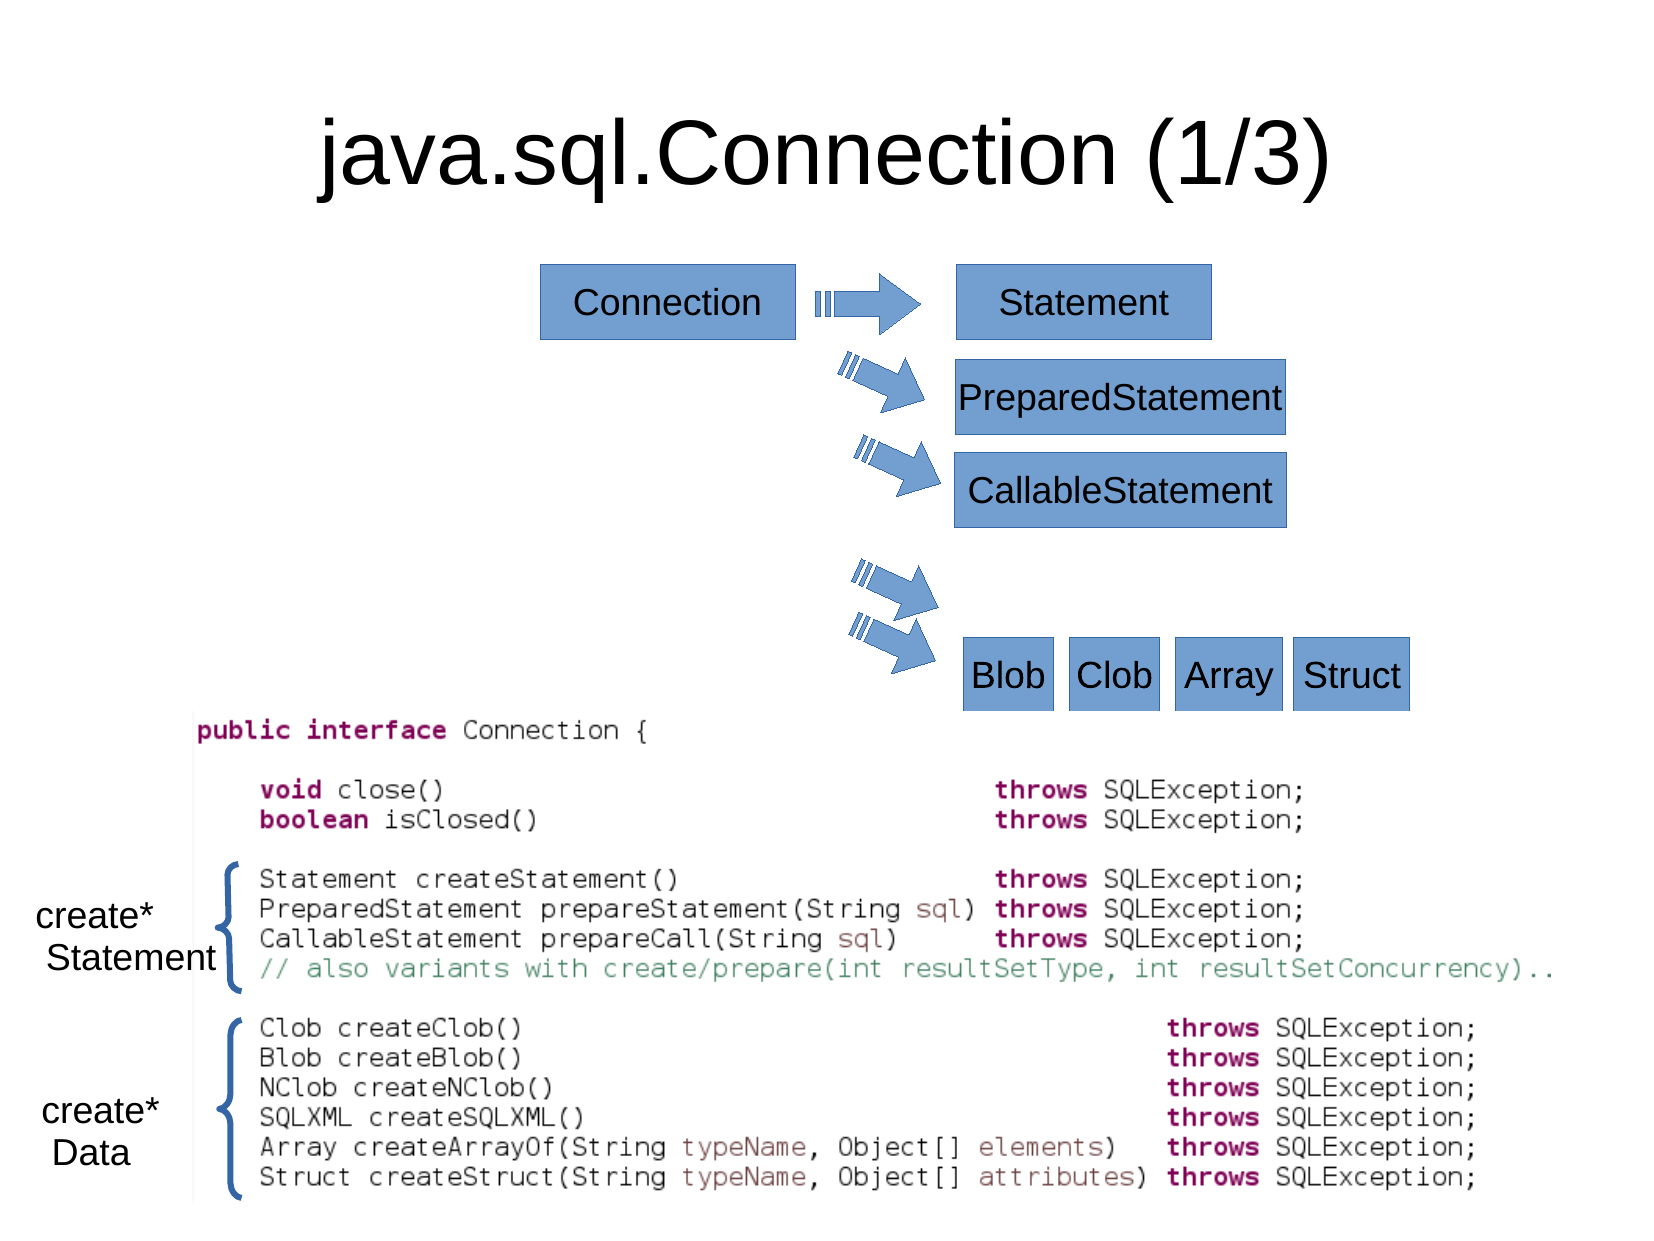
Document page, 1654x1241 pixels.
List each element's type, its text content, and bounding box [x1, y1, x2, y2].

title java.sql.Connection (1/3) [82, 49, 1571, 257]
text_box [834, 273, 921, 335]
text_box [853, 434, 868, 459]
text_box Array [1175, 637, 1283, 711]
text_box Statement [956, 264, 1212, 340]
text_box [845, 354, 860, 379]
text_box [852, 357, 925, 413]
text_box Blob [963, 637, 1054, 711]
text_box [856, 615, 871, 640]
picture [191, 711, 1551, 1203]
text_box [815, 291, 821, 317]
text_box [868, 441, 941, 497]
text_box [851, 558, 866, 583]
text_box [866, 565, 939, 621]
text_box Connection [540, 264, 796, 340]
text_box Struct [1293, 637, 1410, 711]
text_box [848, 612, 863, 637]
text_box [858, 562, 873, 587]
text_box [825, 291, 831, 317]
text_box create* Data [26, 1082, 175, 1182]
text_box [863, 618, 936, 674]
text_box [861, 438, 876, 463]
text_box CallableStatement [954, 452, 1287, 528]
text_box [837, 351, 852, 376]
text_box PreparedStatement [955, 359, 1286, 435]
text_box create* Statement [20, 887, 228, 987]
text_box Clob [1069, 637, 1160, 711]
